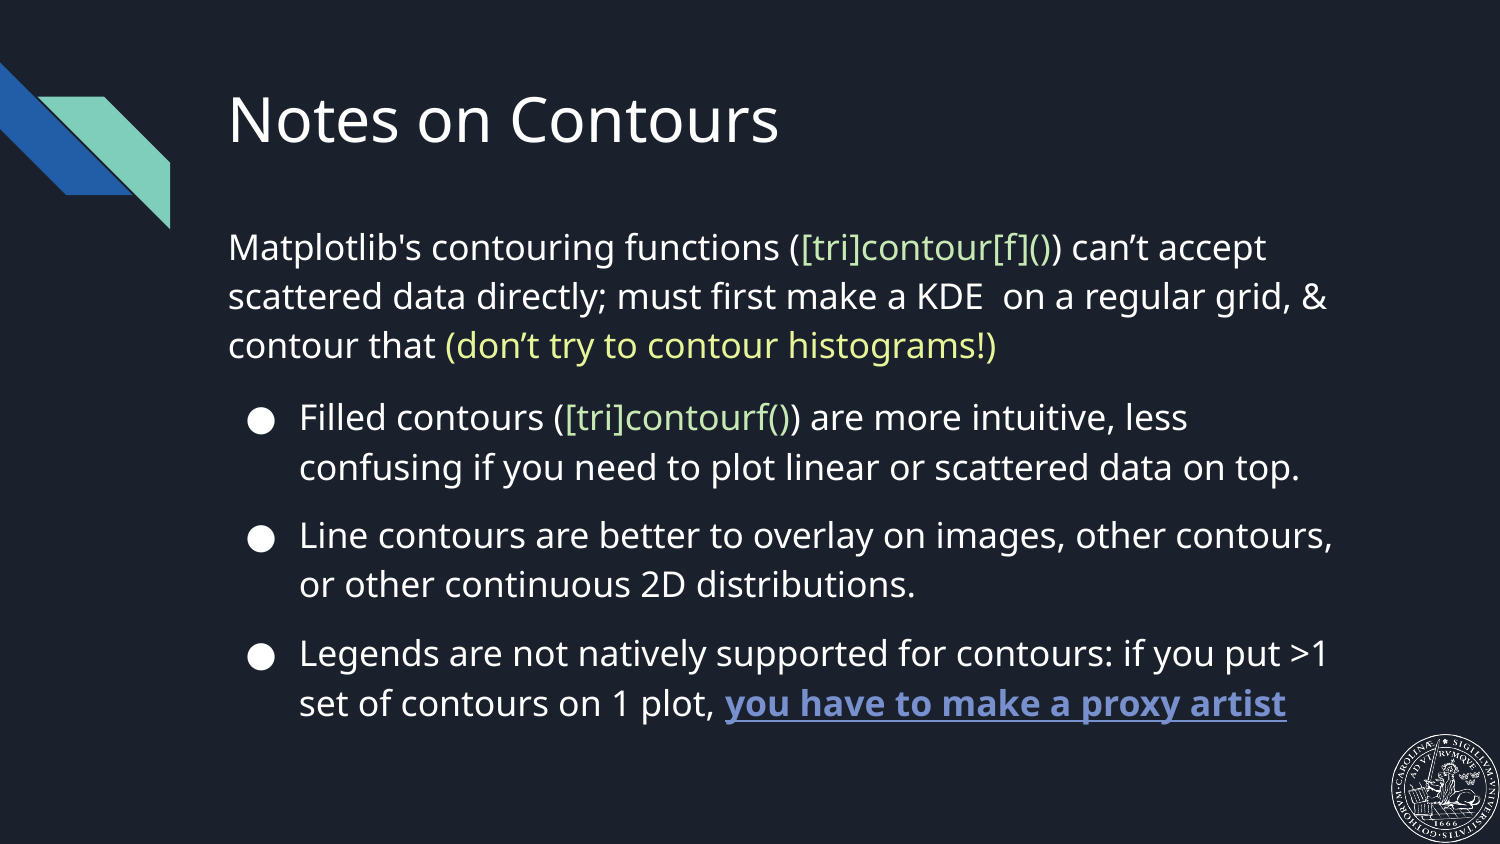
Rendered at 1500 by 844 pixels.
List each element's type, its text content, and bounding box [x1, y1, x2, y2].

title Notes on Contours [212, 64, 1368, 203]
list Matplotlib's contouring functions ([tri]contour[f]()) can’t accept scattered data directly; must first make a KDE on a regular grid, & contour that (don’t try to contour histograms!) Filled contours ([tri]contourf()) are more intuitive, less confusing if you need to plot linear or scattered data on top. Line contours are better to overlay on images, other contours, or other continuous 2D distributions. Legends are not natively supported for contours: if you put >1 set of contours on 1 plot, you have to make a proxy artist [212, 203, 1368, 786]
picture [1382, 724, 1500, 844]
